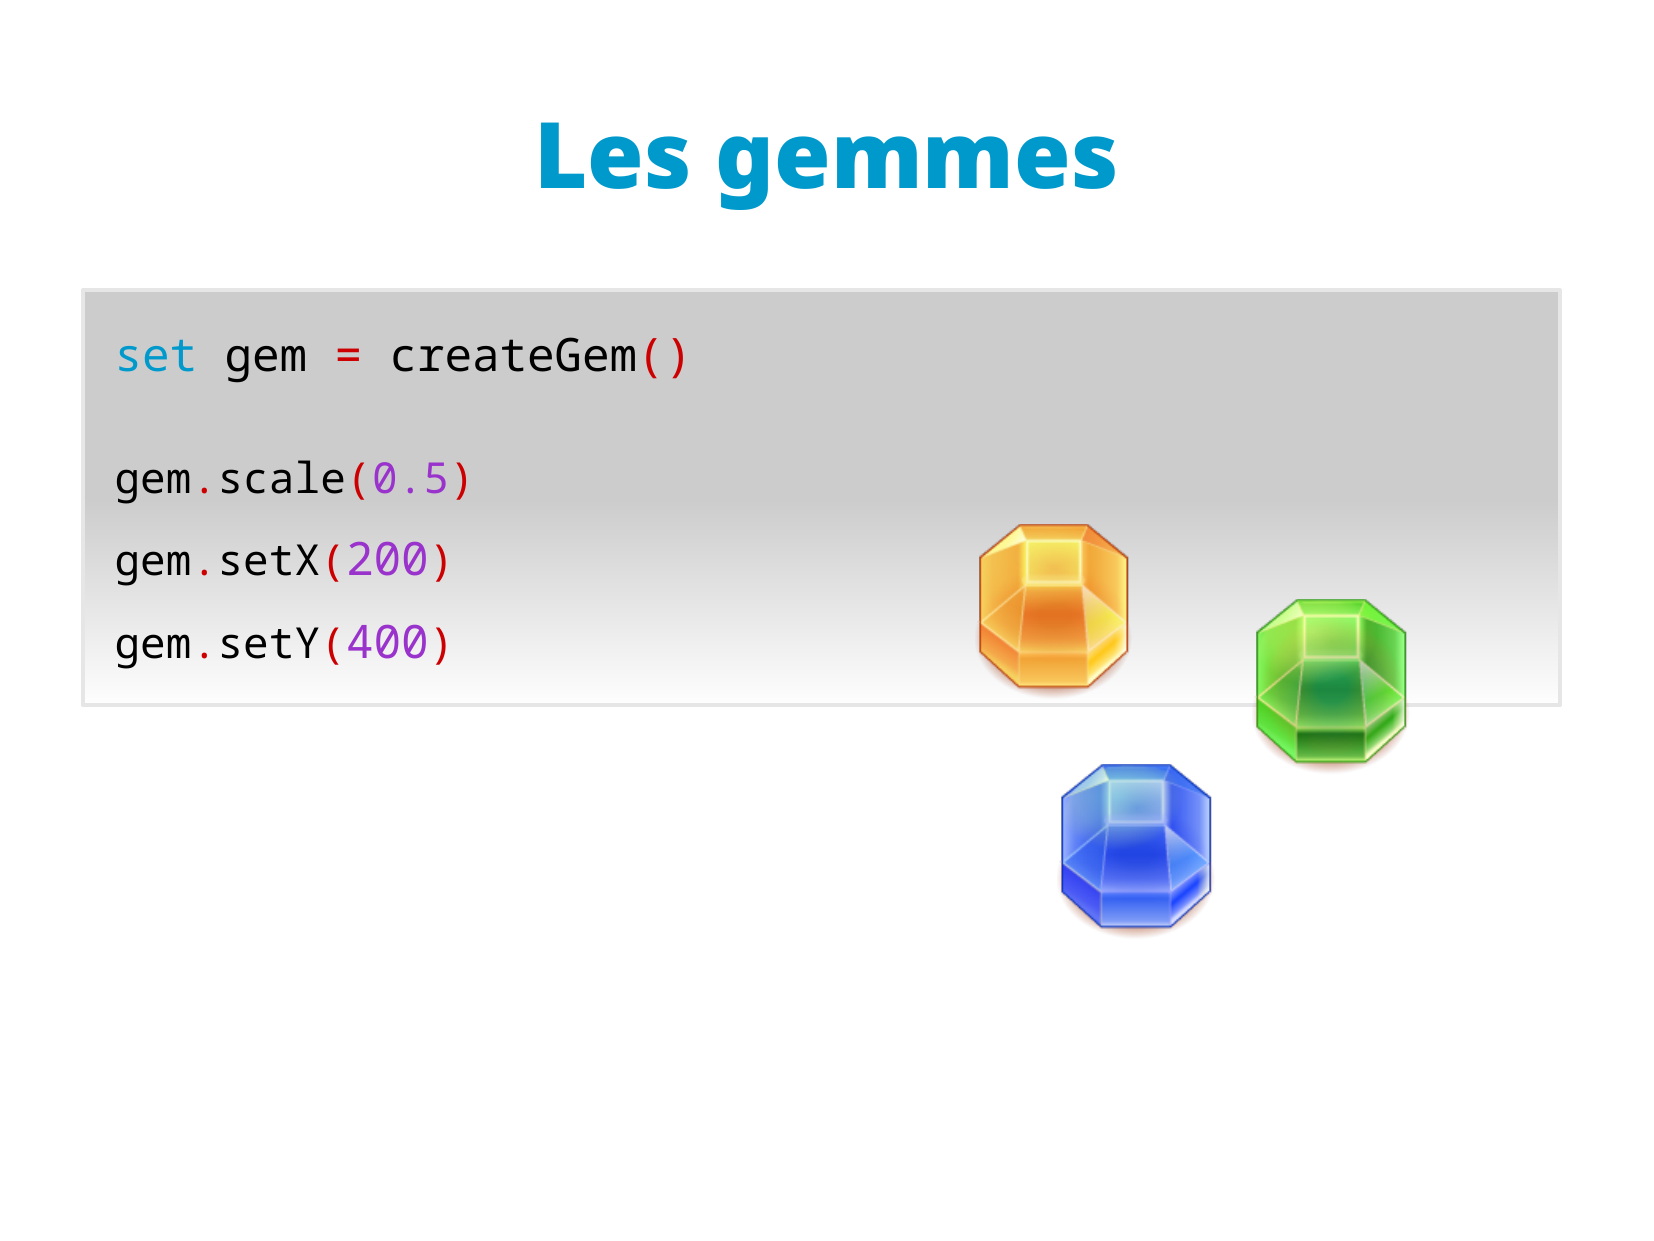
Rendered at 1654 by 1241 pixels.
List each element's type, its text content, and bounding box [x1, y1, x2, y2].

picture [1057, 764, 1216, 940]
picture [975, 524, 1133, 700]
list set gem = createGem() gem.scale(0.5) gem.setX(200) gem.setY(400) [82, 290, 1561, 706]
title Les gemmes [82, 49, 1571, 257]
picture [1252, 599, 1411, 775]
